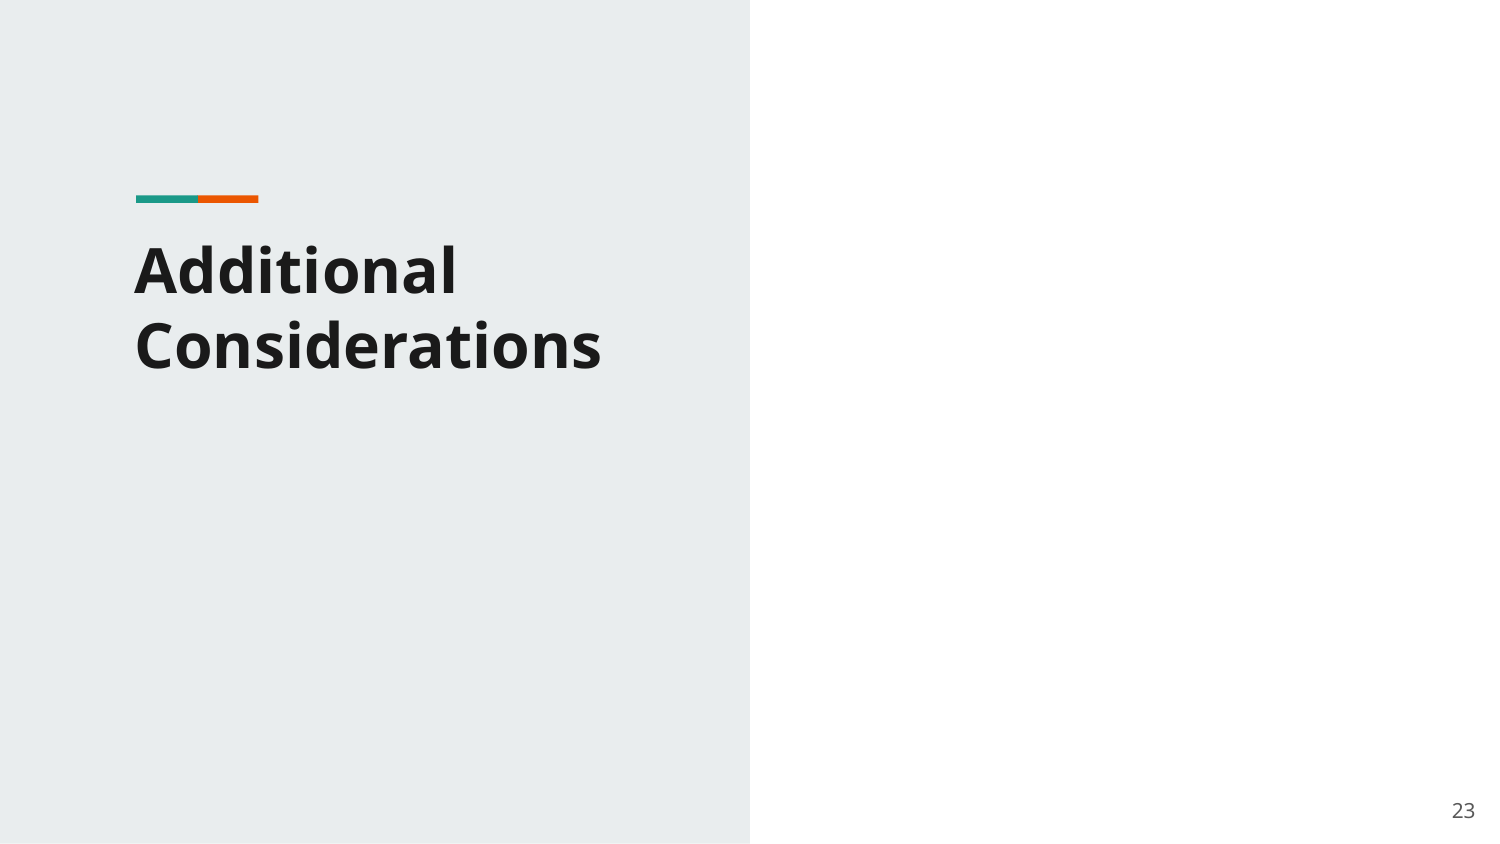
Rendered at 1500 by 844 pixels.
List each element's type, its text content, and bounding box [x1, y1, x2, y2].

title Additional Considerations [119, 216, 662, 494]
slide_number <number> [1400, 779, 1491, 844]
